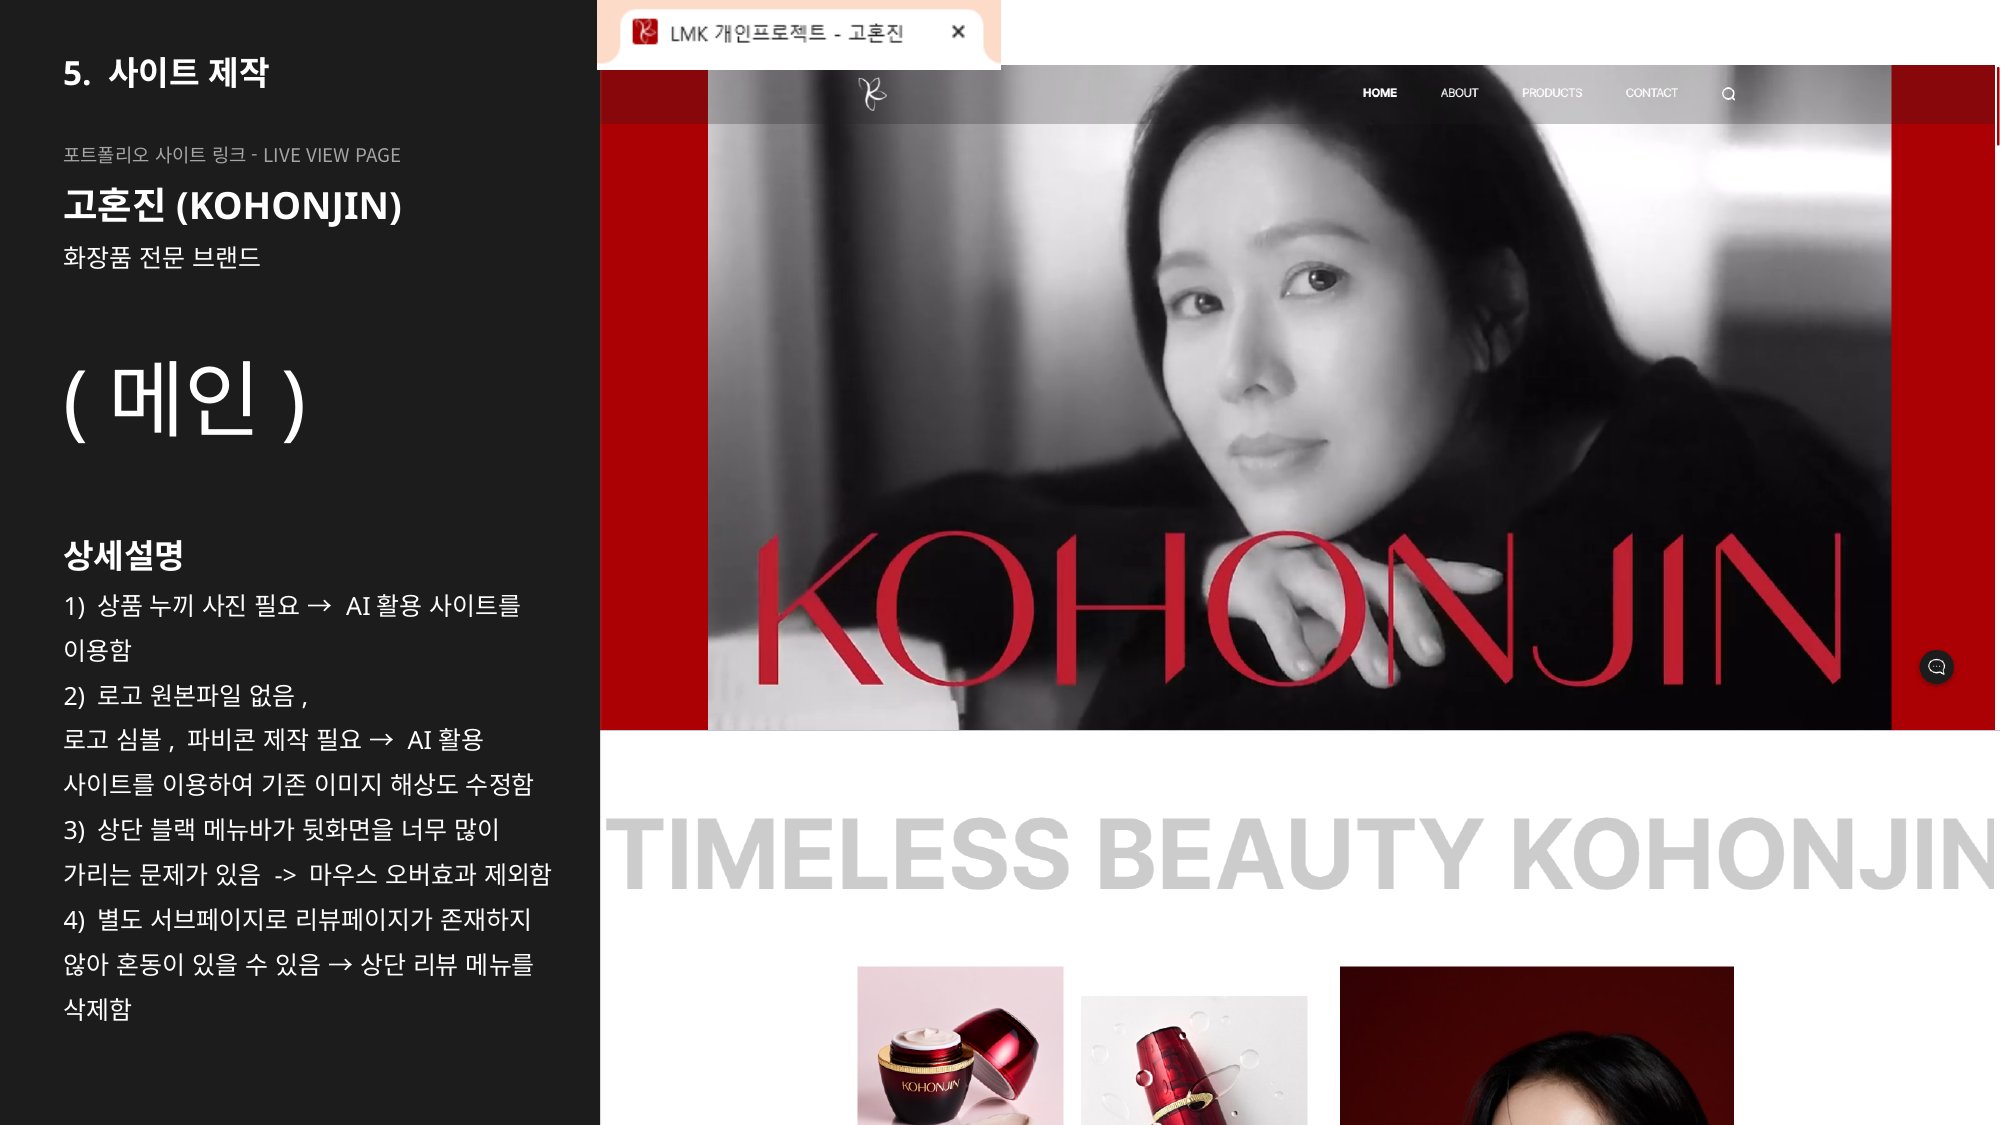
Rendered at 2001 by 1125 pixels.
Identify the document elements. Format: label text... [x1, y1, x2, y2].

text_box 상세설명 1) 상품 누끼 사진 필요 → AI활용 사이트를 이용함 2) 로고 원본파일 없음, 로고 심볼, 파비콘 제작 필요 → AI활용 사이트를 이용하여 기존 이미지 해상도 수정함 3) 상단 블랙 메뉴바가 뒷화면을 너무 많이 가리는 문제가 있음 -> 마우스 오버효과 제외함 4) 별도 서브페이지로 리뷰페이지가 존재하지 않아 혼동이 있을 수 있음 → 상단 리뷰 메뉴를 삭제함 [48, 507, 579, 1078]
text_box 5. 사이트 제작 [48, 44, 579, 101]
text_box (메인) [48, 339, 579, 456]
text_box 포트폴리오 사이트 링크 - LIVE VIEW PAGE [48, 136, 579, 174]
text_box 고혼진(KOHONJIN) 화장품 전문 브랜드 [48, 174, 579, 276]
picture [597, 0, 2000, 1125]
text_box [0, 0, 600, 1125]
